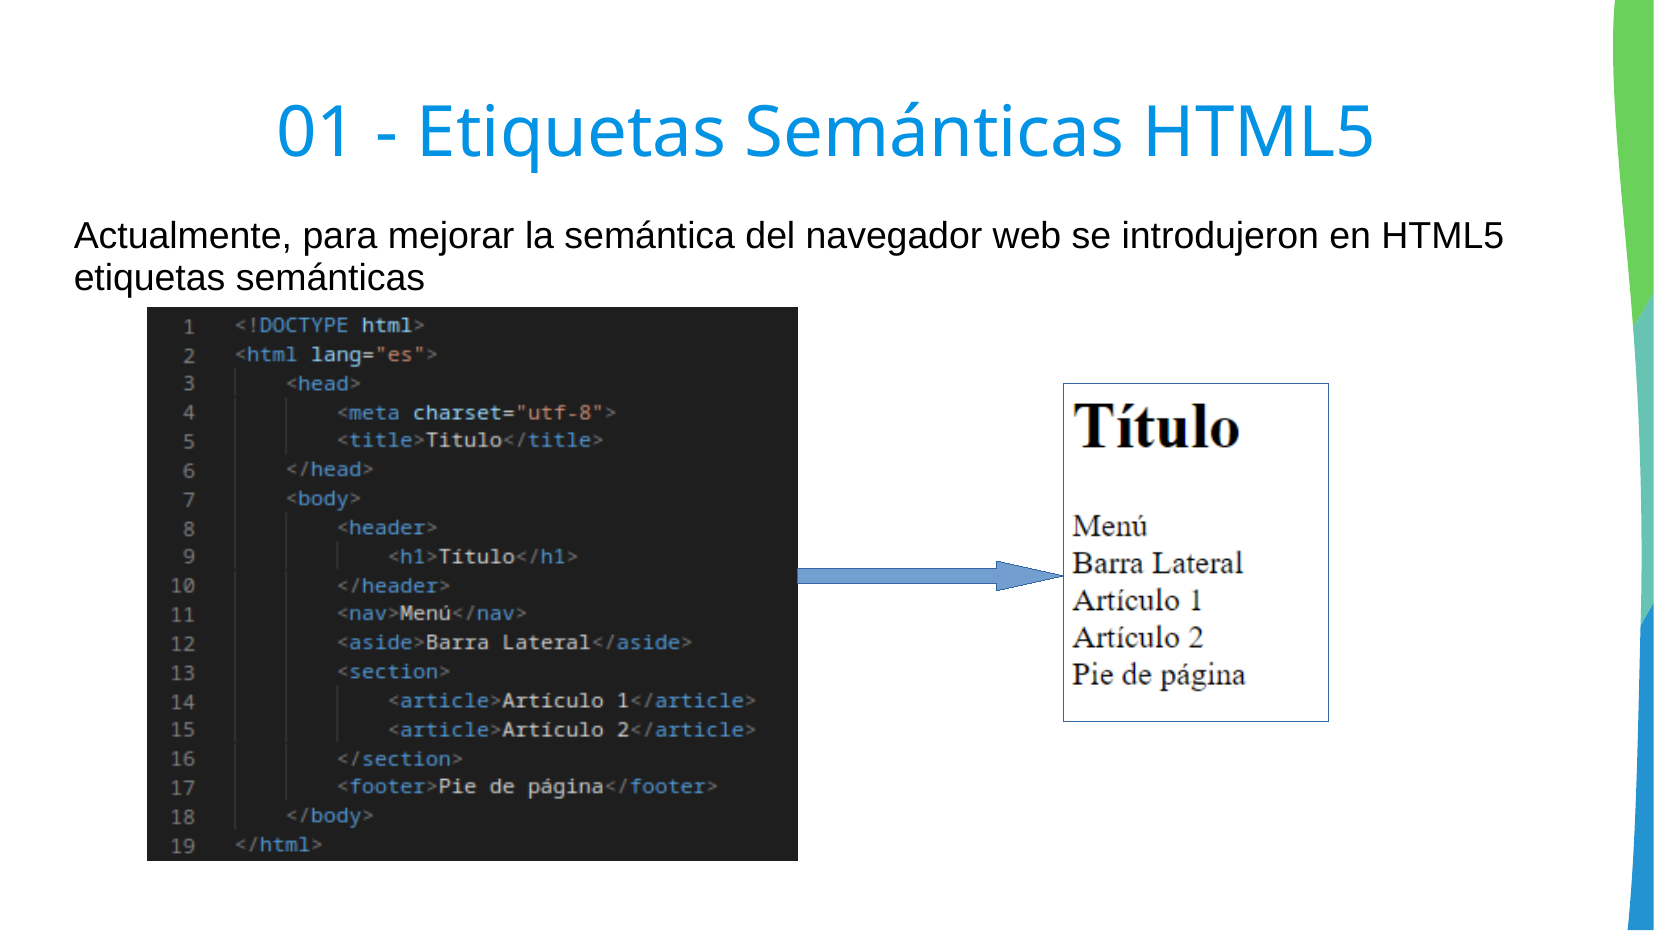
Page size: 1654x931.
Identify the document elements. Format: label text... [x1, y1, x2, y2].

text_box [797, 561, 1064, 591]
picture [147, 307, 798, 862]
text_box Actualmente, para mejorar la semántica del navegador web se introdujeron en HTML5 etiquetas semánticas [59, 206, 1595, 306]
text_box 01 - Etiquetas Semánticas HTML5 [0, 78, 1654, 178]
picture [1063, 383, 1329, 722]
